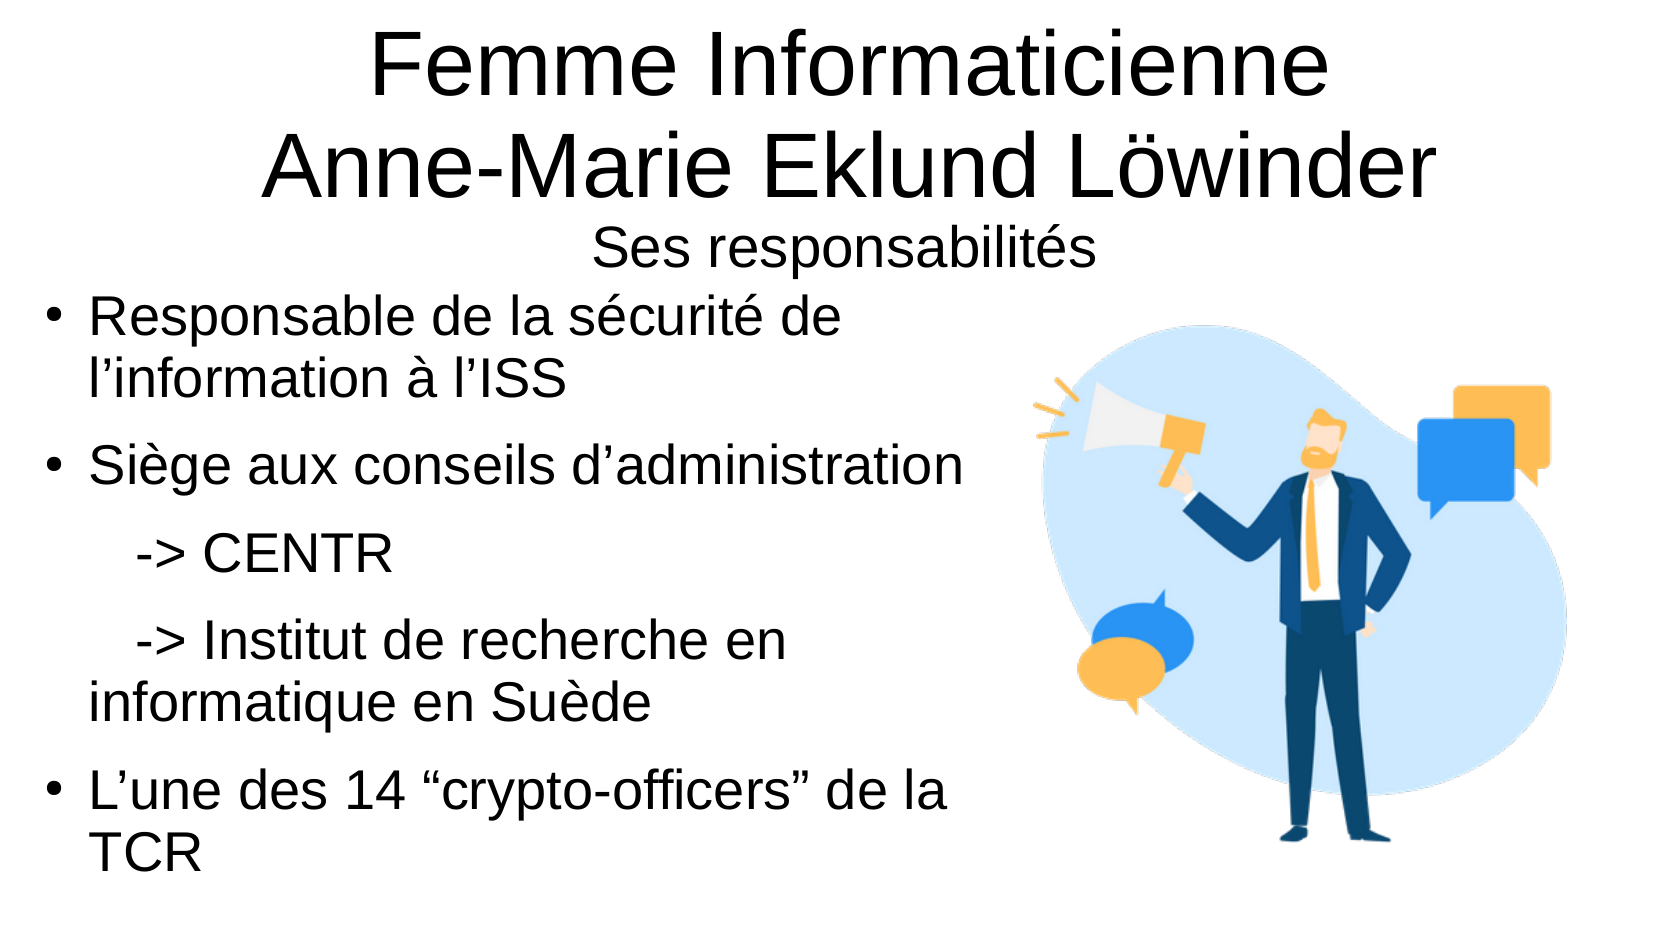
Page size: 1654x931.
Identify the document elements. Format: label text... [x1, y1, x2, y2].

title Ses responsabilités [100, 169, 1589, 325]
title Femme Informaticienne Anne-Marie Eklund Löwinder [106, 12, 1595, 218]
picture [944, 284, 1604, 905]
list Responsable de la sécurité de l’information à l’ISS Siège aux conseils d’administration -> CENTR -> Institut de recherche en informatique en Suède L’une des 14 “crypto-officers” de la TCR [29, 284, 975, 916]
